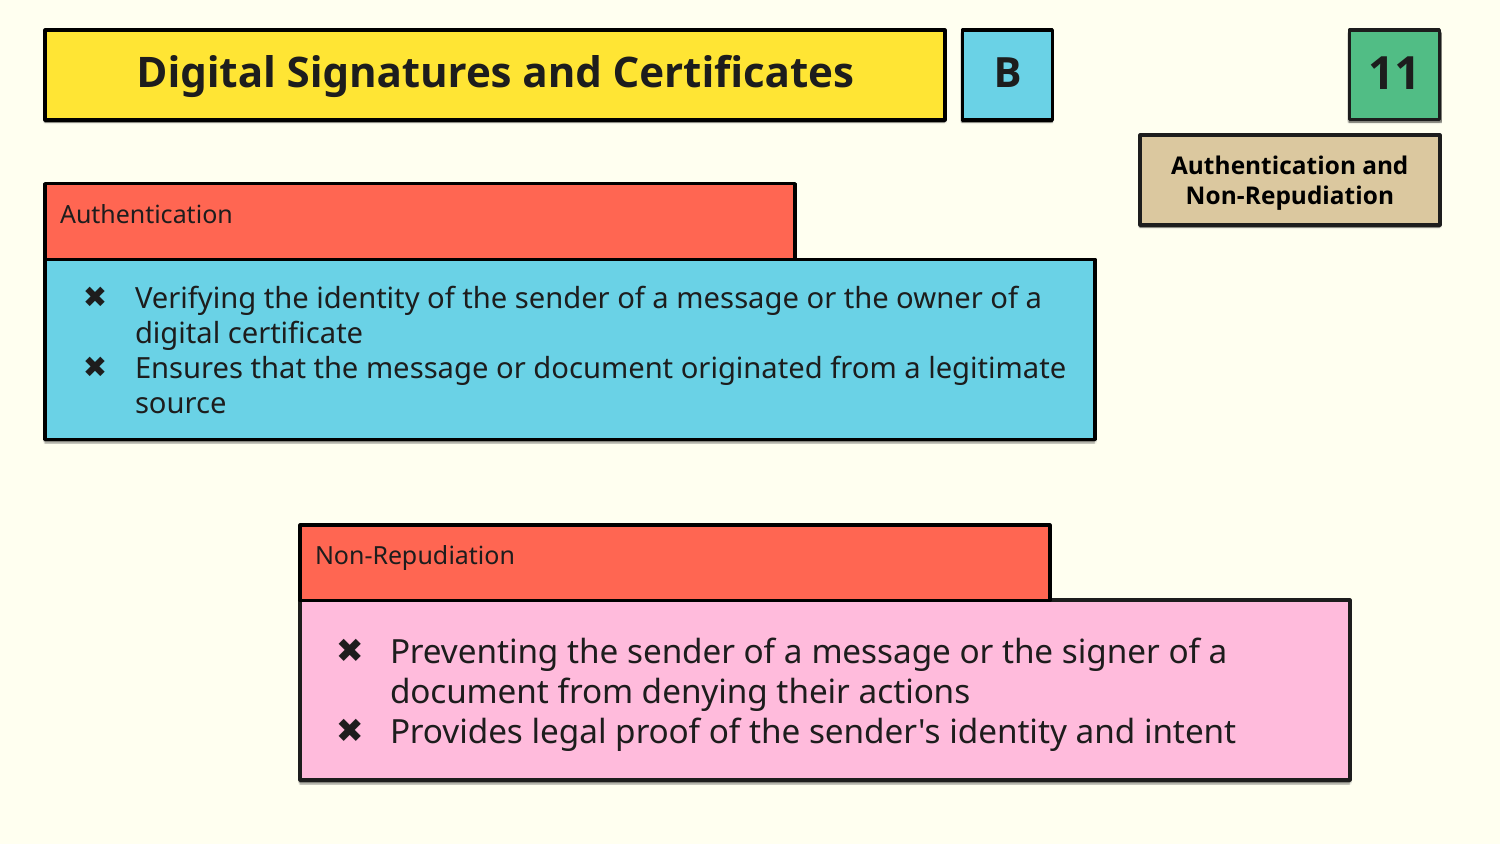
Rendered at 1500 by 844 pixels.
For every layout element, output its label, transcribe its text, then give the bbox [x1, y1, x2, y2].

subtitle Authentication [45, 183, 795, 260]
title Digital Signatures and Certificates [45, 30, 945, 120]
list Preventing the sender of a message or the signer of a document from denying their actions Provides legal proof of the sender's identity and intent [300, 600, 1350, 780]
list Verifying the identity of the sender of a message or the owner of a digital certificate Ensures that the message or document originated from a legitimate source [45, 259, 1095, 440]
subtitle Non-Repudiation [300, 525, 1050, 601]
title Authentication and Non-Repudiation [1140, 135, 1440, 225]
title B [962, 30, 1053, 120]
